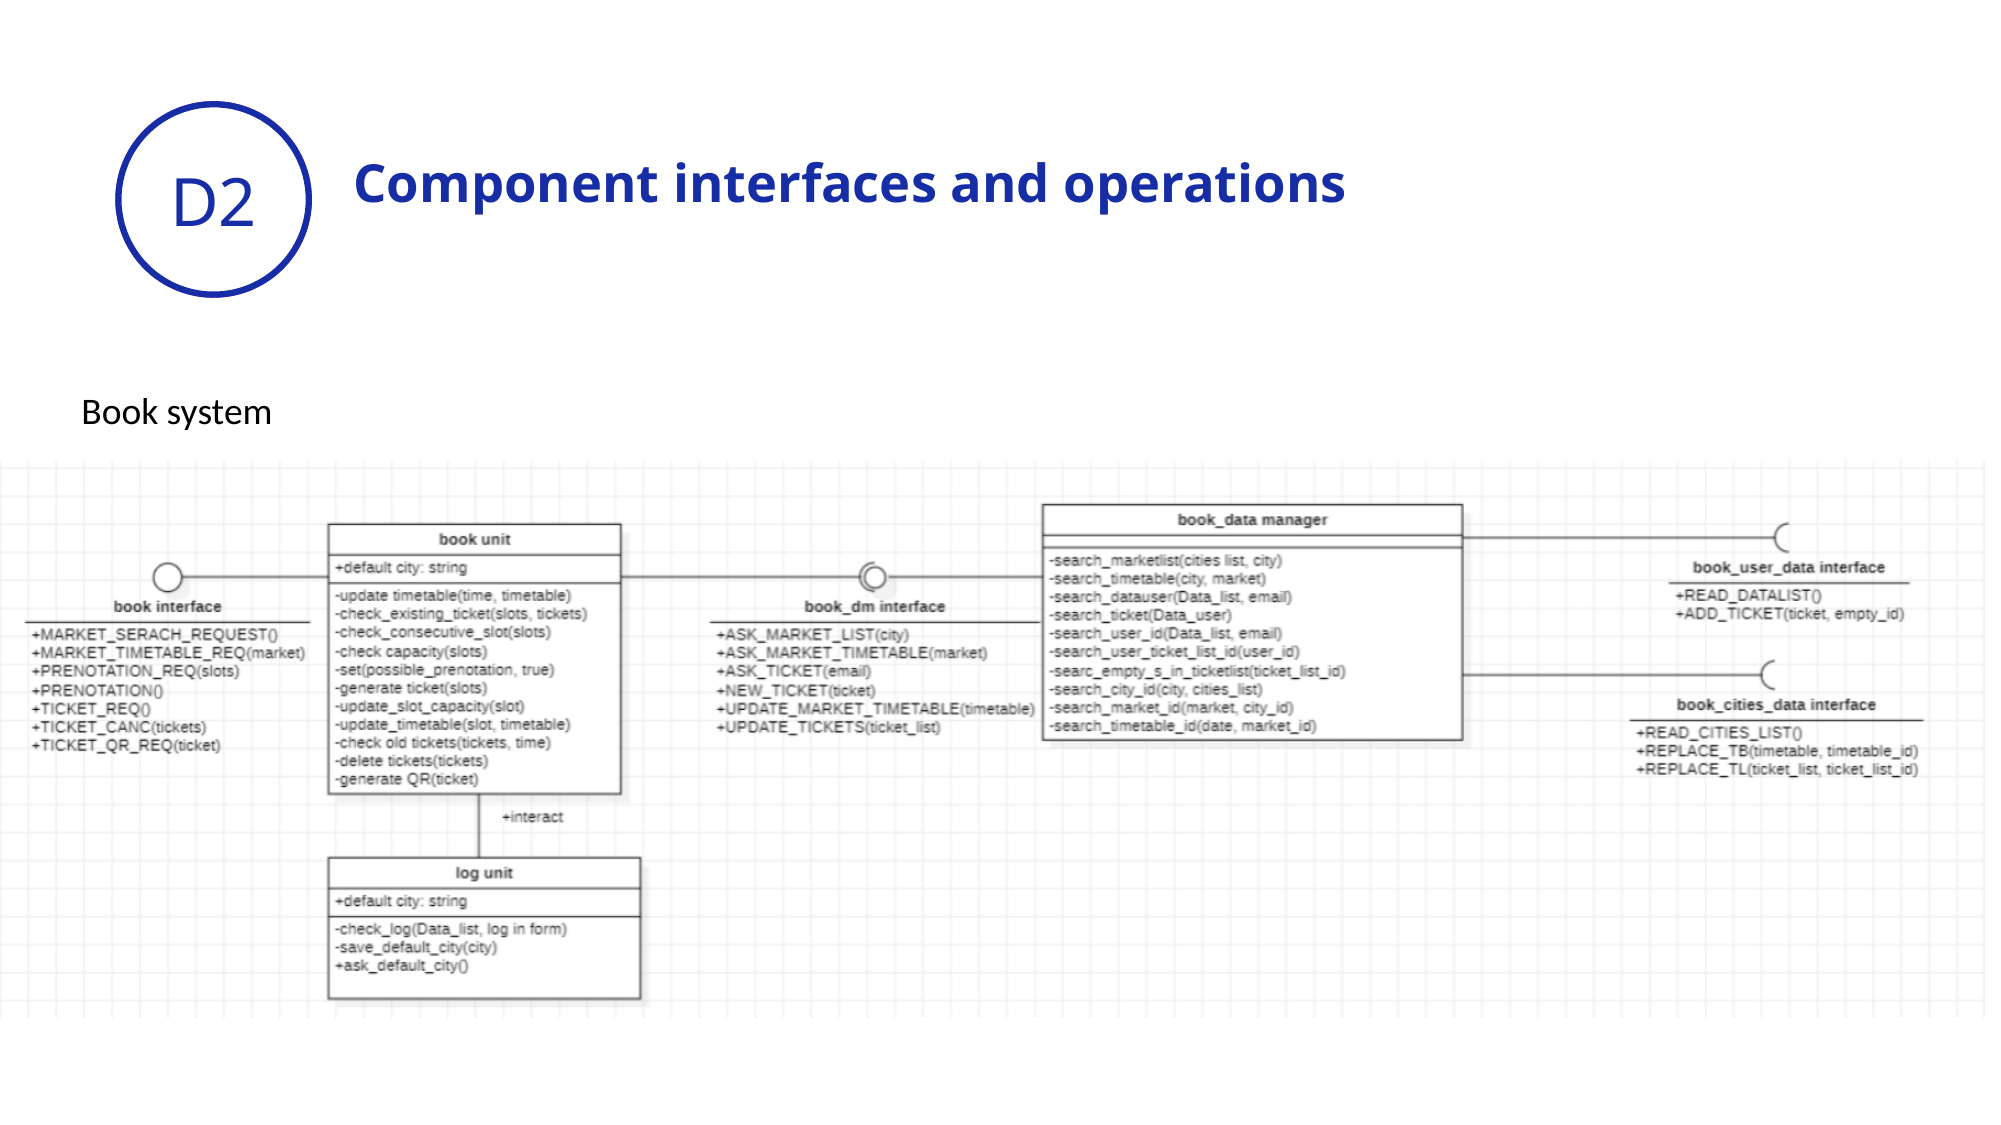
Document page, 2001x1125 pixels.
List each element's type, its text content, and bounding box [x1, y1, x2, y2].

text_box Book system [66, 379, 461, 452]
text_box D2 [118, 104, 309, 295]
picture [0, 452, 2000, 1018]
list Component interfaces and operations [338, 149, 1649, 223]
